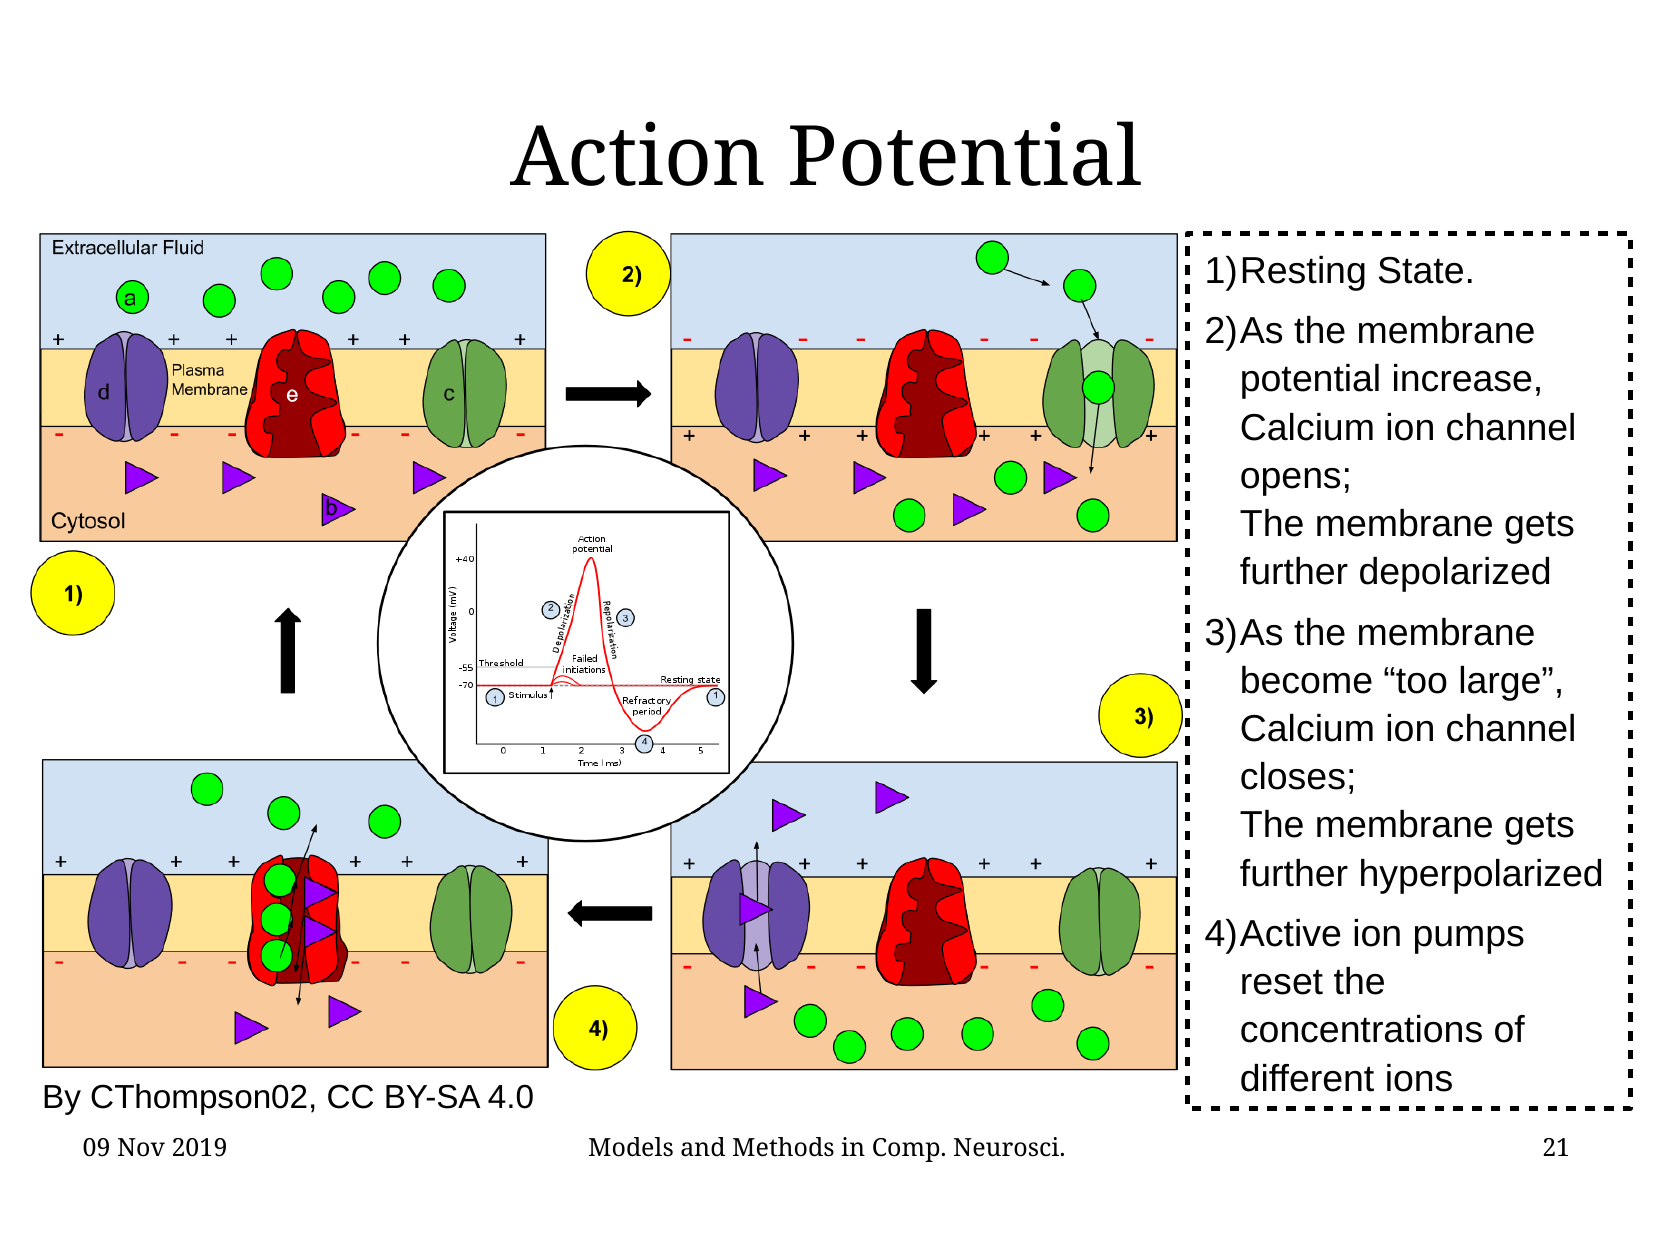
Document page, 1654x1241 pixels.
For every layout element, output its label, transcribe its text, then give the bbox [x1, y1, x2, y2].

text_box By CThompson02, CC BY-SA 4.0 [27, 1071, 569, 1124]
title Action Potential [82, 49, 1571, 233]
text_box Resting State. As the membrane potential increase, Calcium ion channel opens; The membrane gets further depolarized As the membrane become “too large”, Calcium ion channel closes; The membrane gets further hyperpolarized Active ion pumps reset the concentrations of different ions [1187, 233, 1631, 1109]
picture [27, 220, 1188, 1080]
